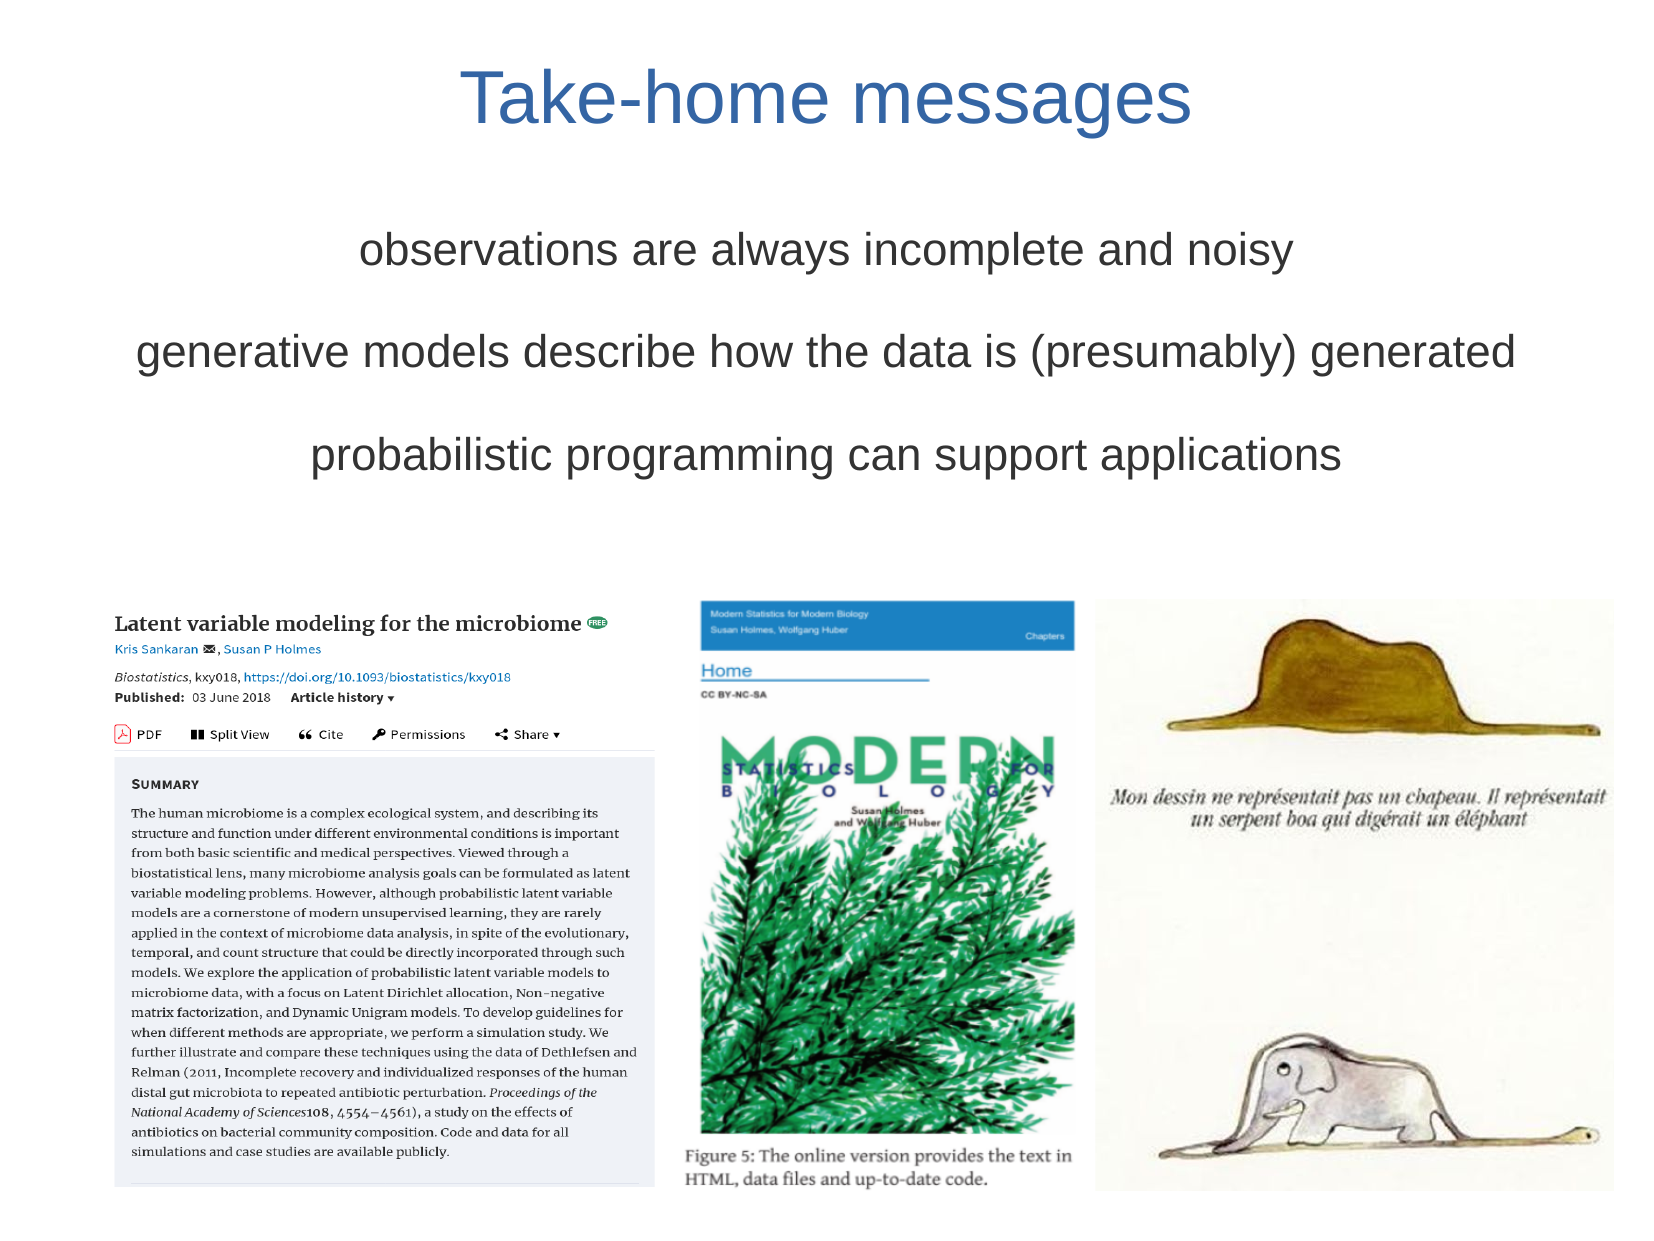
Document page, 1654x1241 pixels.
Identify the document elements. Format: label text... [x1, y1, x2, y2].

picture [659, 594, 1614, 1217]
title Take-home messages observations are always incomplete and noisy generative models describe how the data is (presumably) generated probabilistic programming can support applications [82, 15, 1571, 521]
picture [98, 601, 655, 1187]
